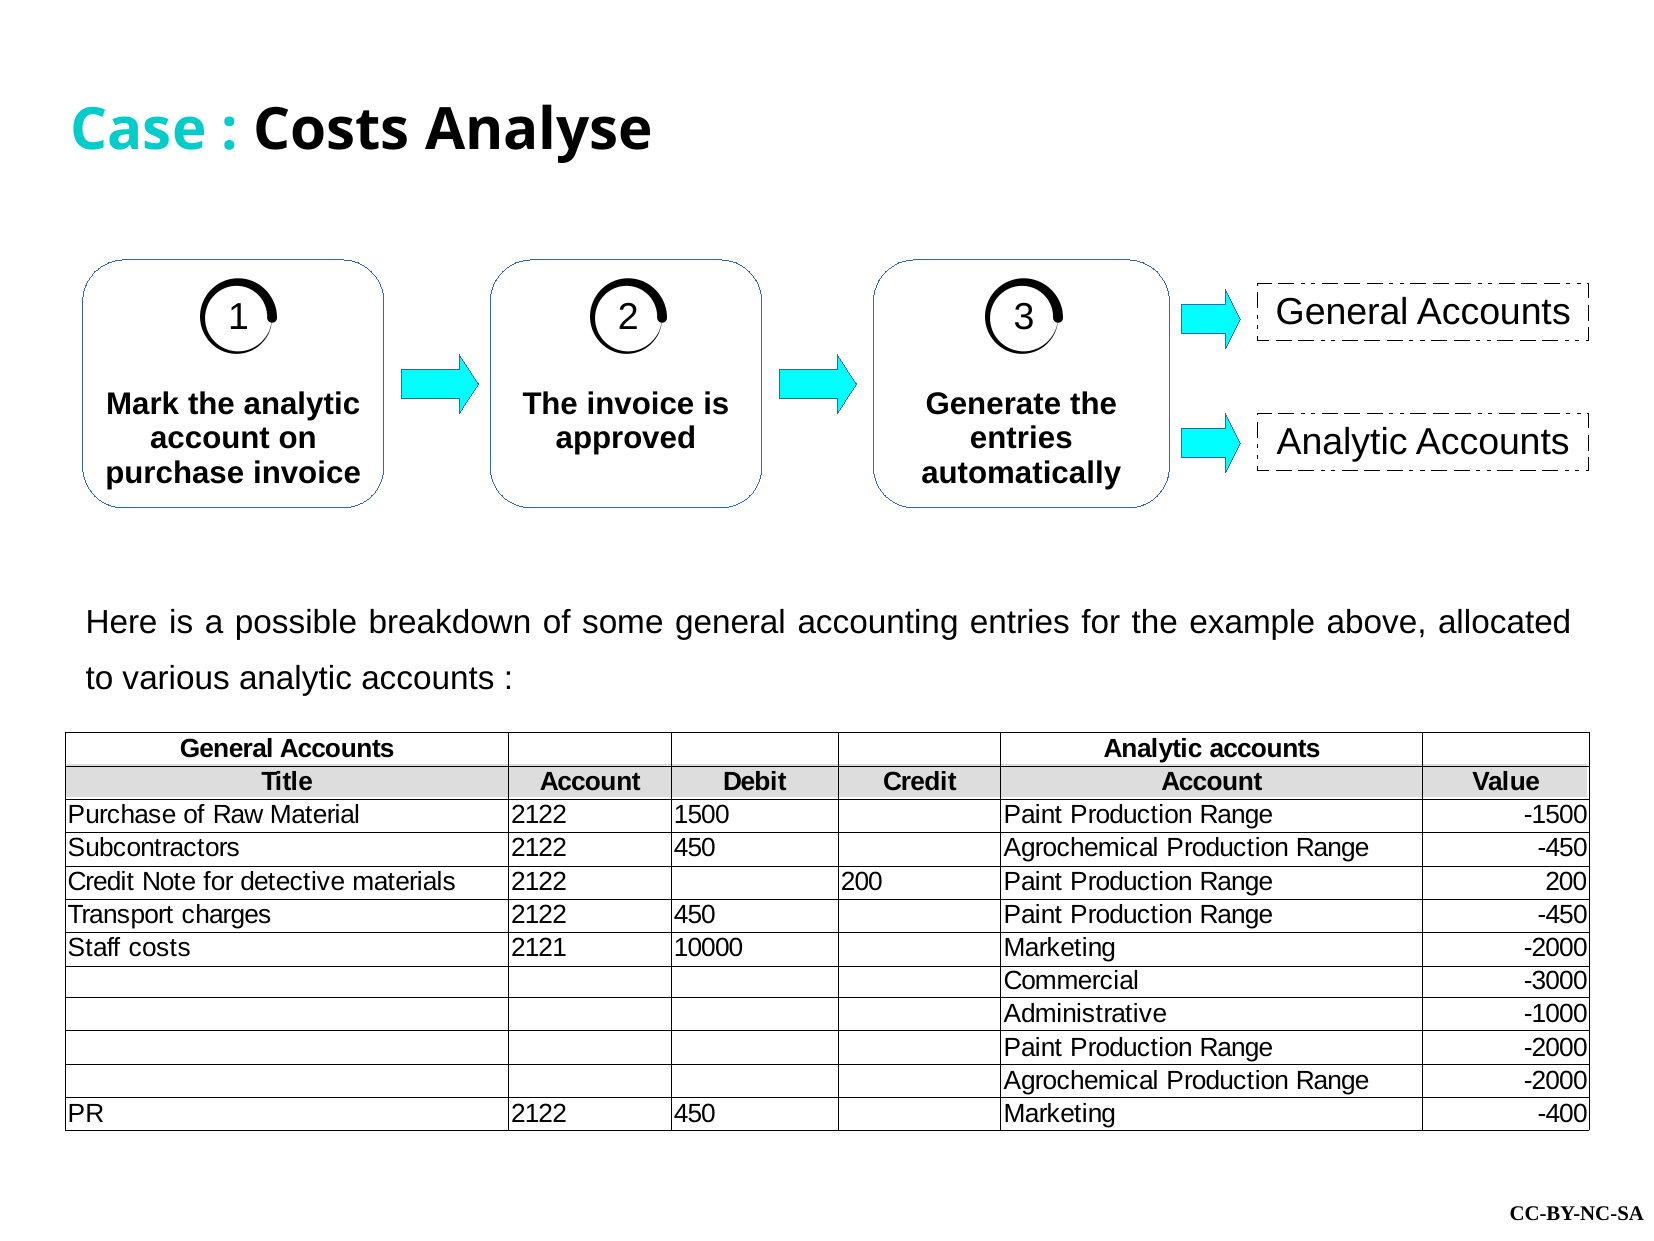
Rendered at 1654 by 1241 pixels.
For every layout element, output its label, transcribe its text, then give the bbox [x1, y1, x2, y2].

picture [200, 277, 277, 355]
text_box The invoice is approved [496, 378, 756, 545]
text_box Analytic Accounts [1257, 413, 1589, 471]
text_box Mark the analytic account on purchase invoice [90, 378, 377, 534]
text_box General Accounts [1257, 283, 1589, 341]
picture [64, 732, 1593, 1134]
text_box Here is a possible breakdown of some general accounting entries for the example above, allocated to various analytic accounts : [70, 578, 1589, 715]
text_box Generate the entries automatically [880, 378, 1162, 545]
picture [985, 277, 1063, 355]
text_box [873, 259, 1170, 490]
title Case : Costs Analyse [70, 23, 1560, 231]
text_box [82, 259, 384, 490]
text_box [1181, 289, 1241, 349]
text_box [490, 259, 762, 488]
text_box [1181, 413, 1241, 473]
text_box [779, 354, 857, 414]
picture [590, 277, 667, 355]
text_box [401, 354, 479, 414]
